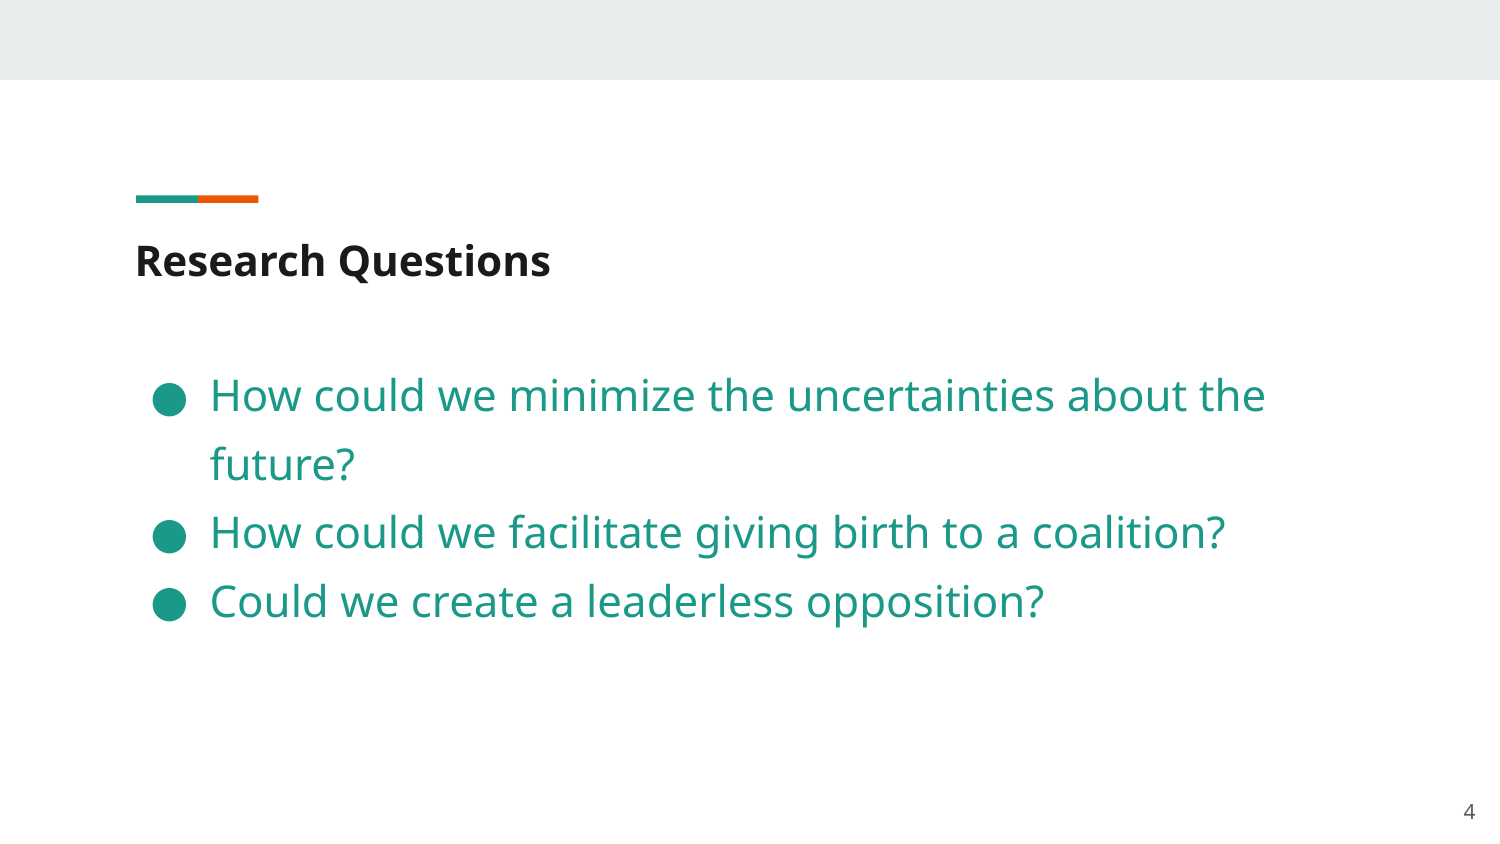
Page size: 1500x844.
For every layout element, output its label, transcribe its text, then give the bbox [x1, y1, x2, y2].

title Research Questions [119, 216, 1381, 305]
slide_number <number> [1400, 779, 1491, 844]
list How could we minimize the uncertainties about the future? How could we facilitate giving birth to a coalition? Could we create a leaderless opposition? [119, 341, 1381, 712]
